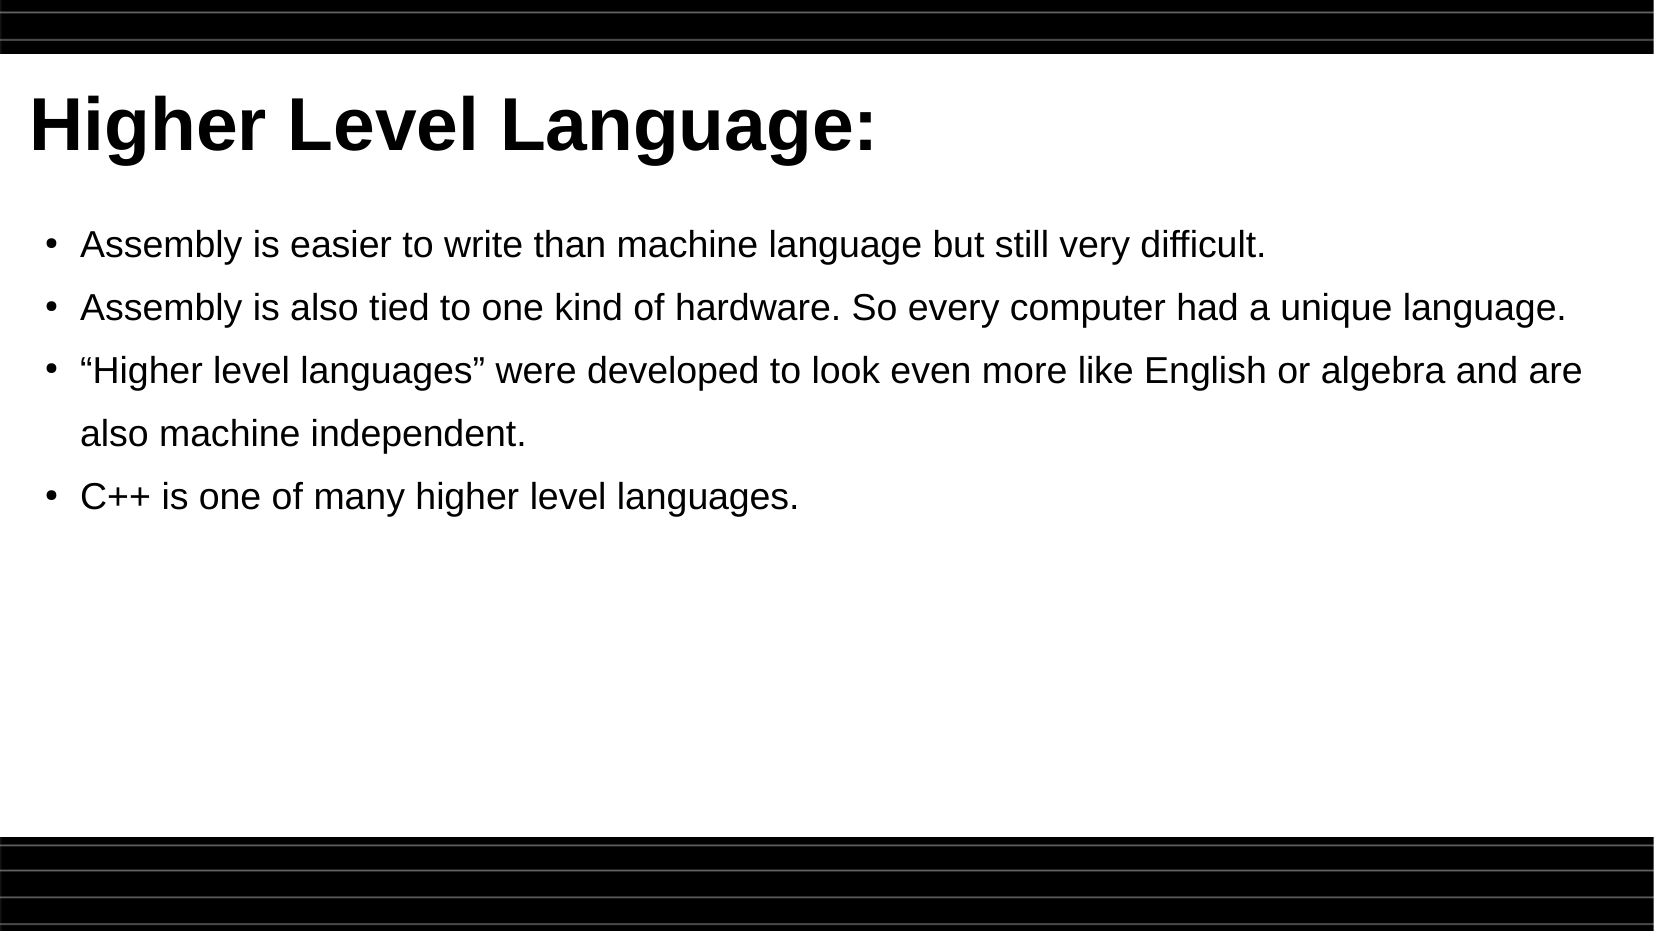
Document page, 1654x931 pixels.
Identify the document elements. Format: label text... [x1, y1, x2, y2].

text_box Assembly is easier to write than machine language but still very difficult. Assembly is also tied to one kind of hardware. So every computer had a unique language. “Higher level languages” were developed to look even more like English or algebra and are also machine independent. C++ is one of many higher level languages. [30, 195, 1621, 525]
picture [0, 0, 1654, 54]
picture [0, 837, 1654, 931]
text_box Higher Level Language: [15, 75, 1591, 174]
